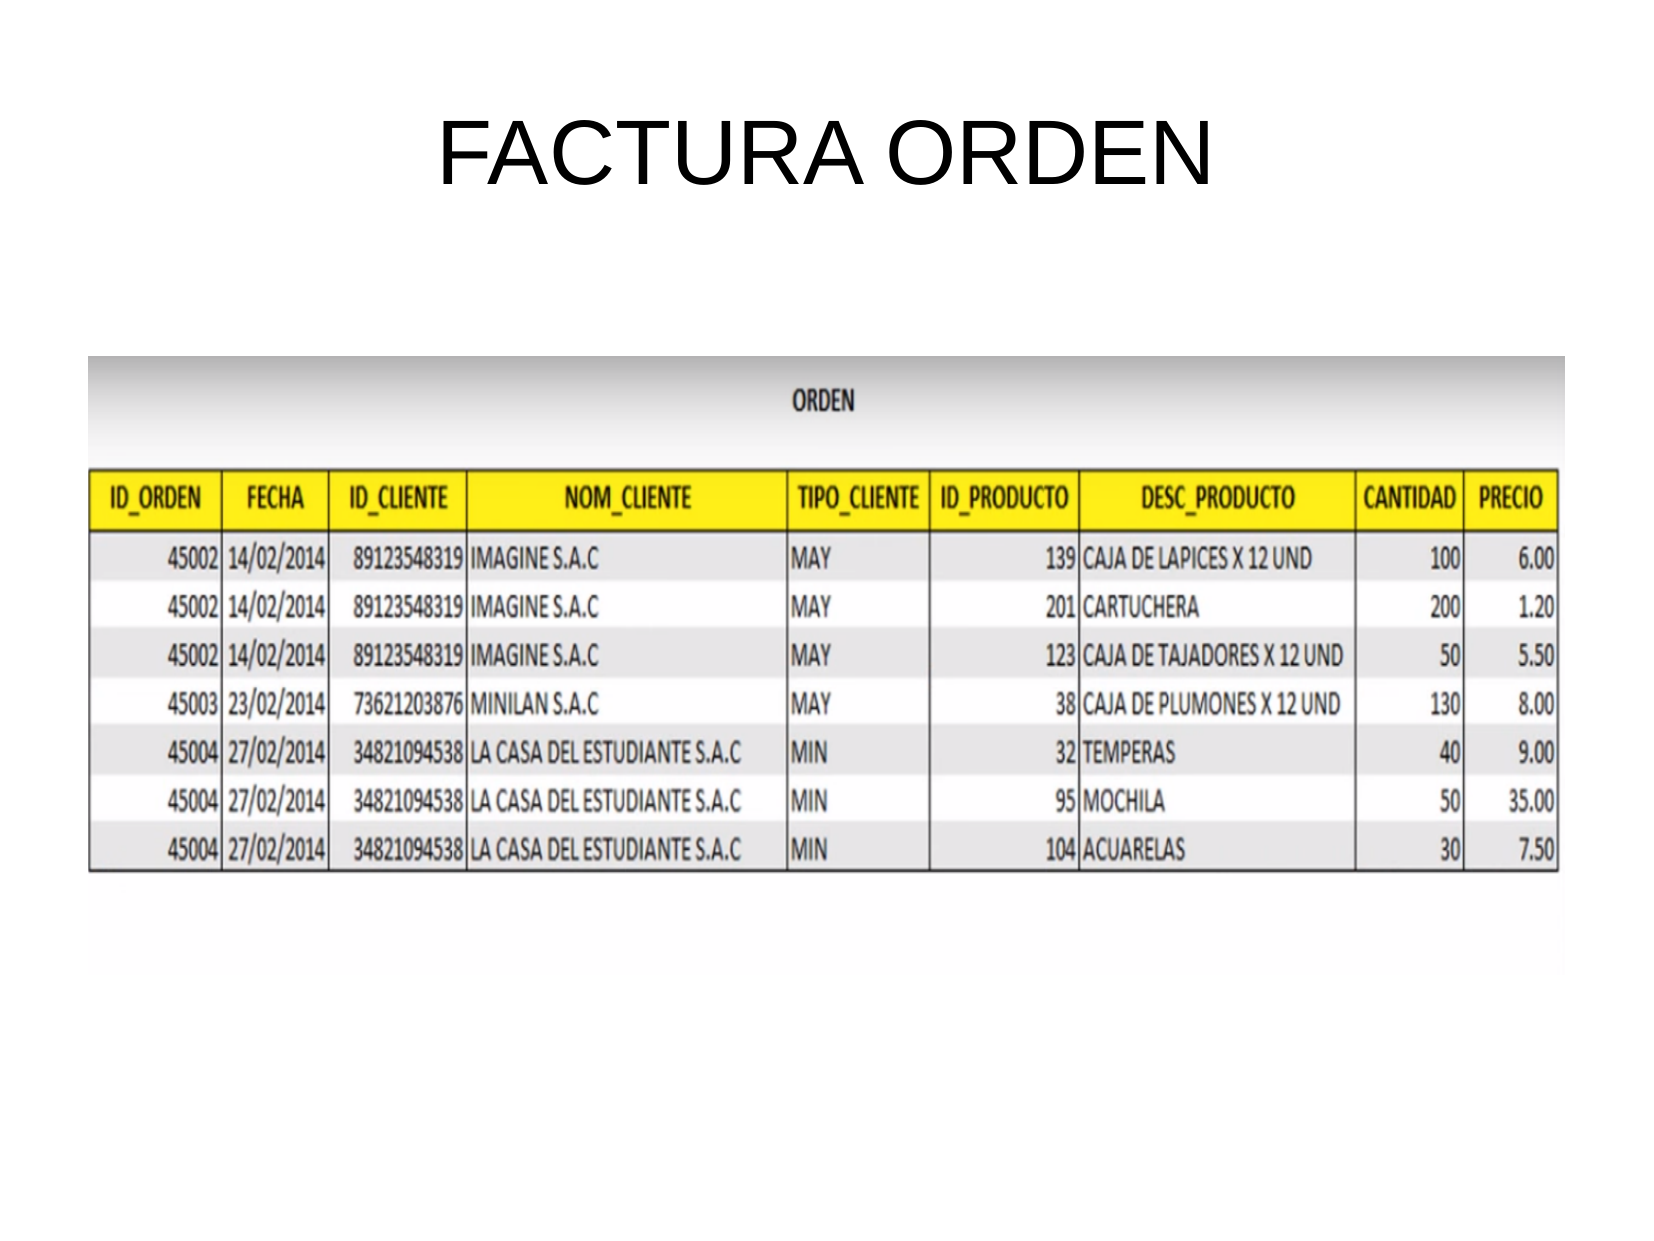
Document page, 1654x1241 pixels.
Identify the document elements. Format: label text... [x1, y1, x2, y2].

title FACTURA ORDEN [82, 49, 1571, 257]
picture [88, 356, 1565, 975]
